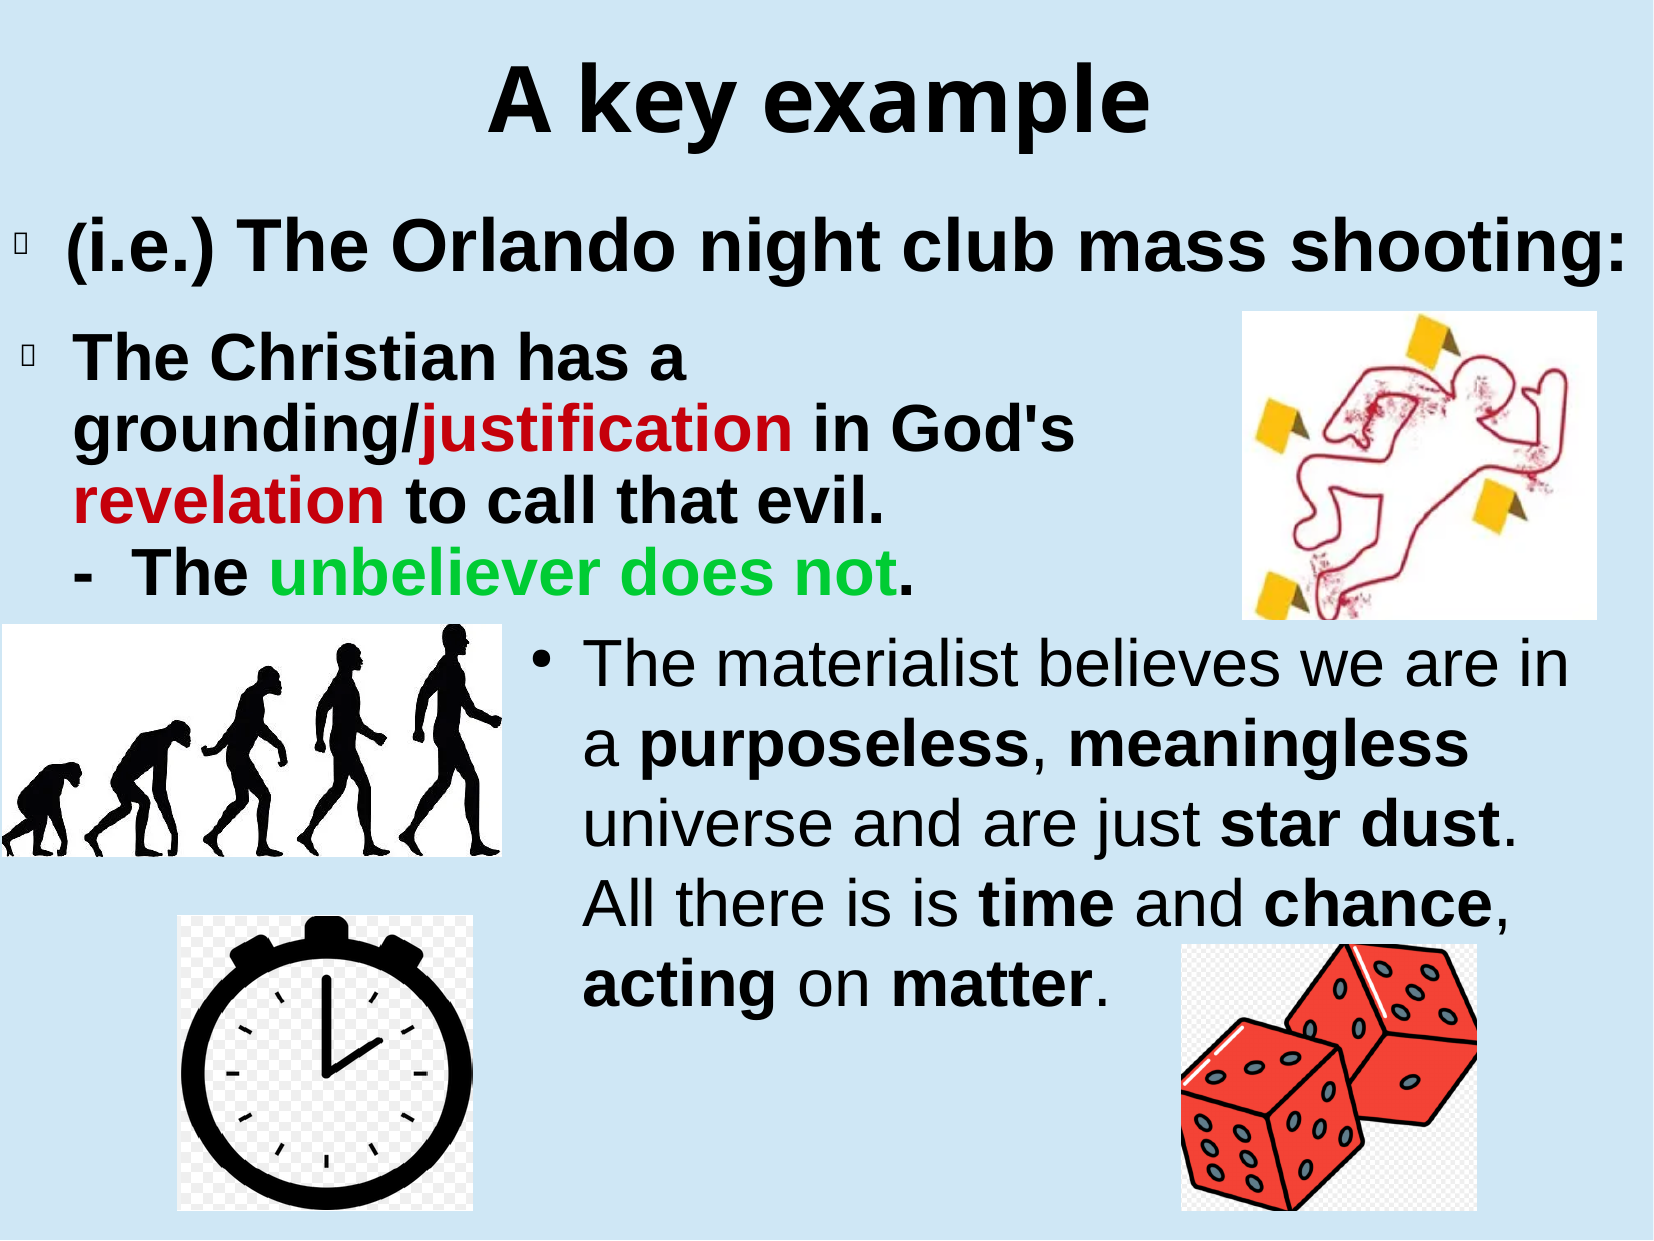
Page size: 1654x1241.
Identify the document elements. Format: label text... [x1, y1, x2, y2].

list (i.e.) The Orlando night club mass shooting: [0, 206, 1648, 318]
picture [1242, 311, 1597, 620]
picture [177, 915, 473, 1211]
picture [2, 632, 502, 857]
list The Christian has a grounding/justification in God's revelation to call that evil. - The unbeliever does not. [1, 322, 1276, 632]
list The materialist believes we are in a purposeless, meaningless universe and are just star dust. All there is is time and chance, acting on matter. [511, 620, 1595, 1034]
picture [1181, 944, 1477, 1211]
title A key example [76, 0, 1565, 206]
